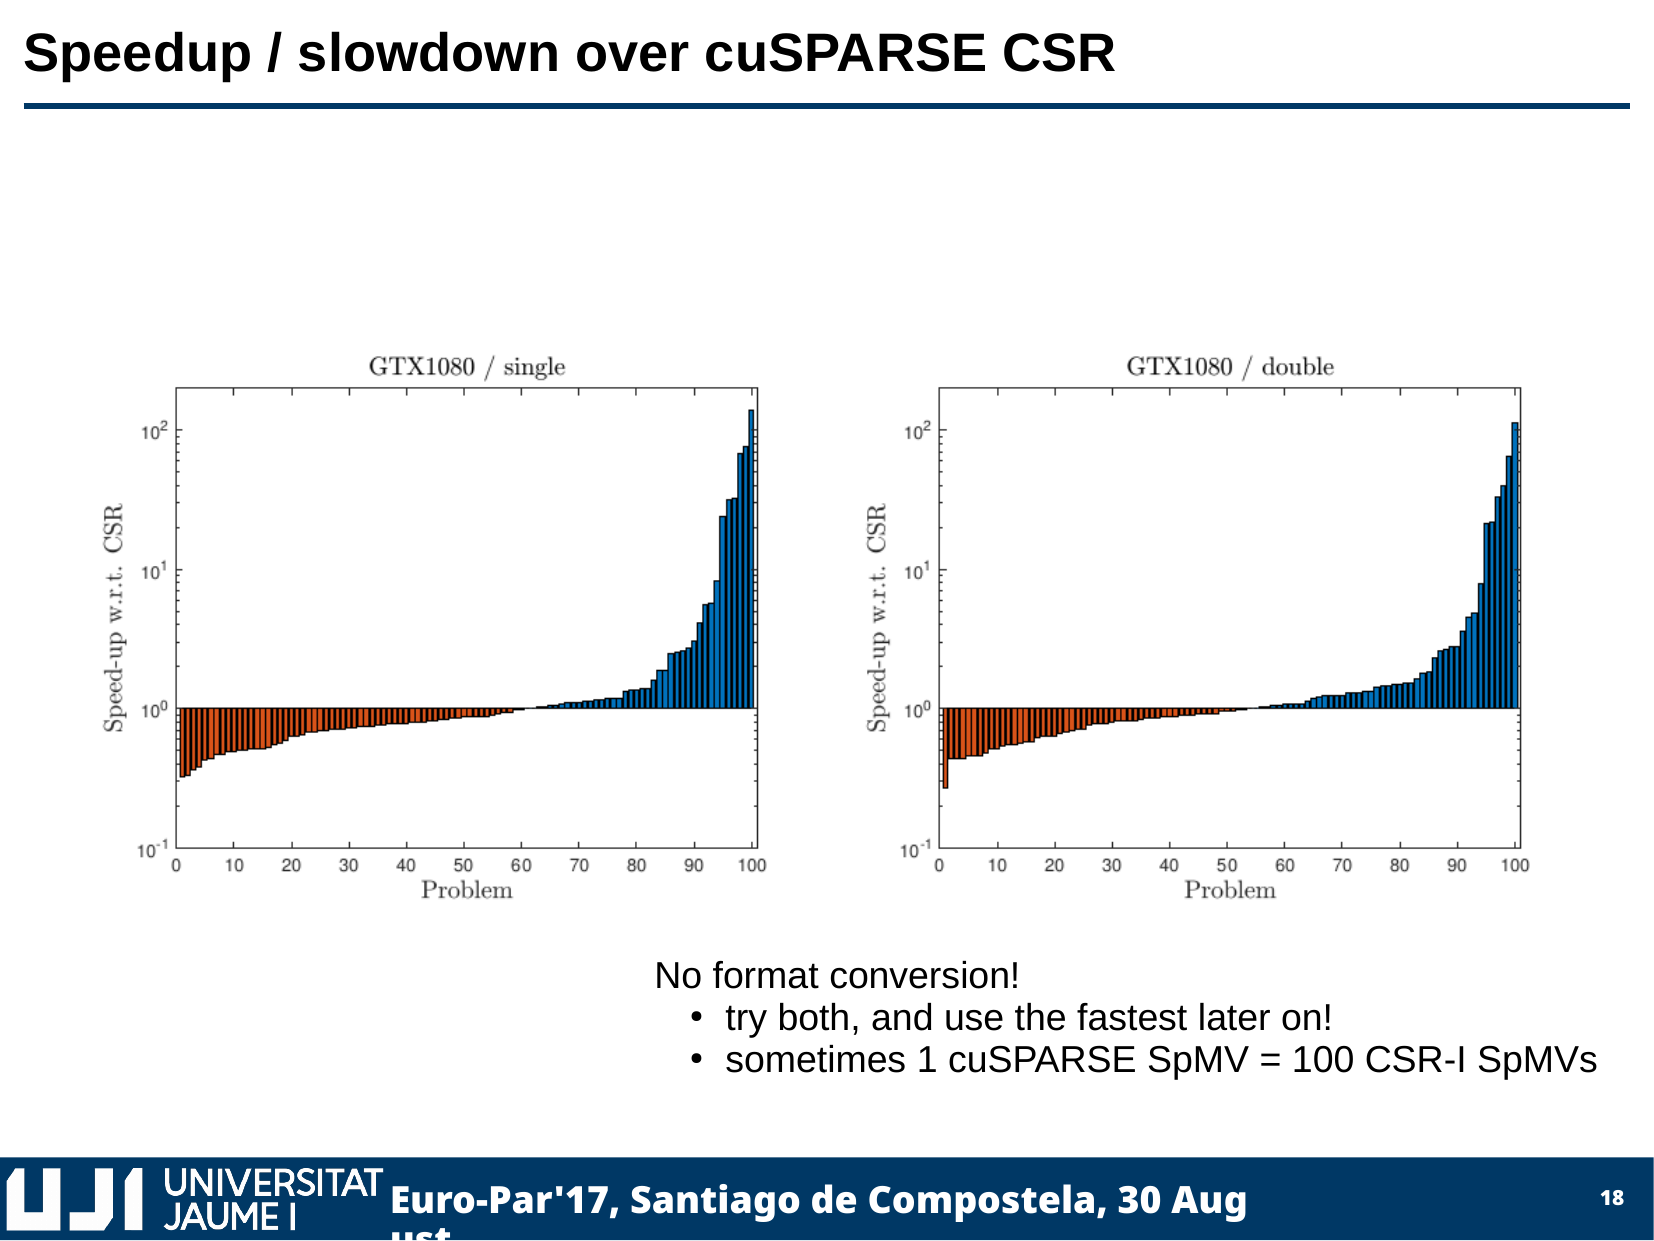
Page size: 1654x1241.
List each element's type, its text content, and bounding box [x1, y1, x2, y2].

picture [0, 1158, 390, 1241]
text_box No format conversion! try both, and use the fastest later on! sometimes 1 cuSPARSE SpMV = 100 CSR-I SpMVs [639, 947, 1614, 1087]
picture [82, 330, 1548, 919]
title Speedup / slowdown over cuSPARSE CSR [23, 0, 1630, 107]
